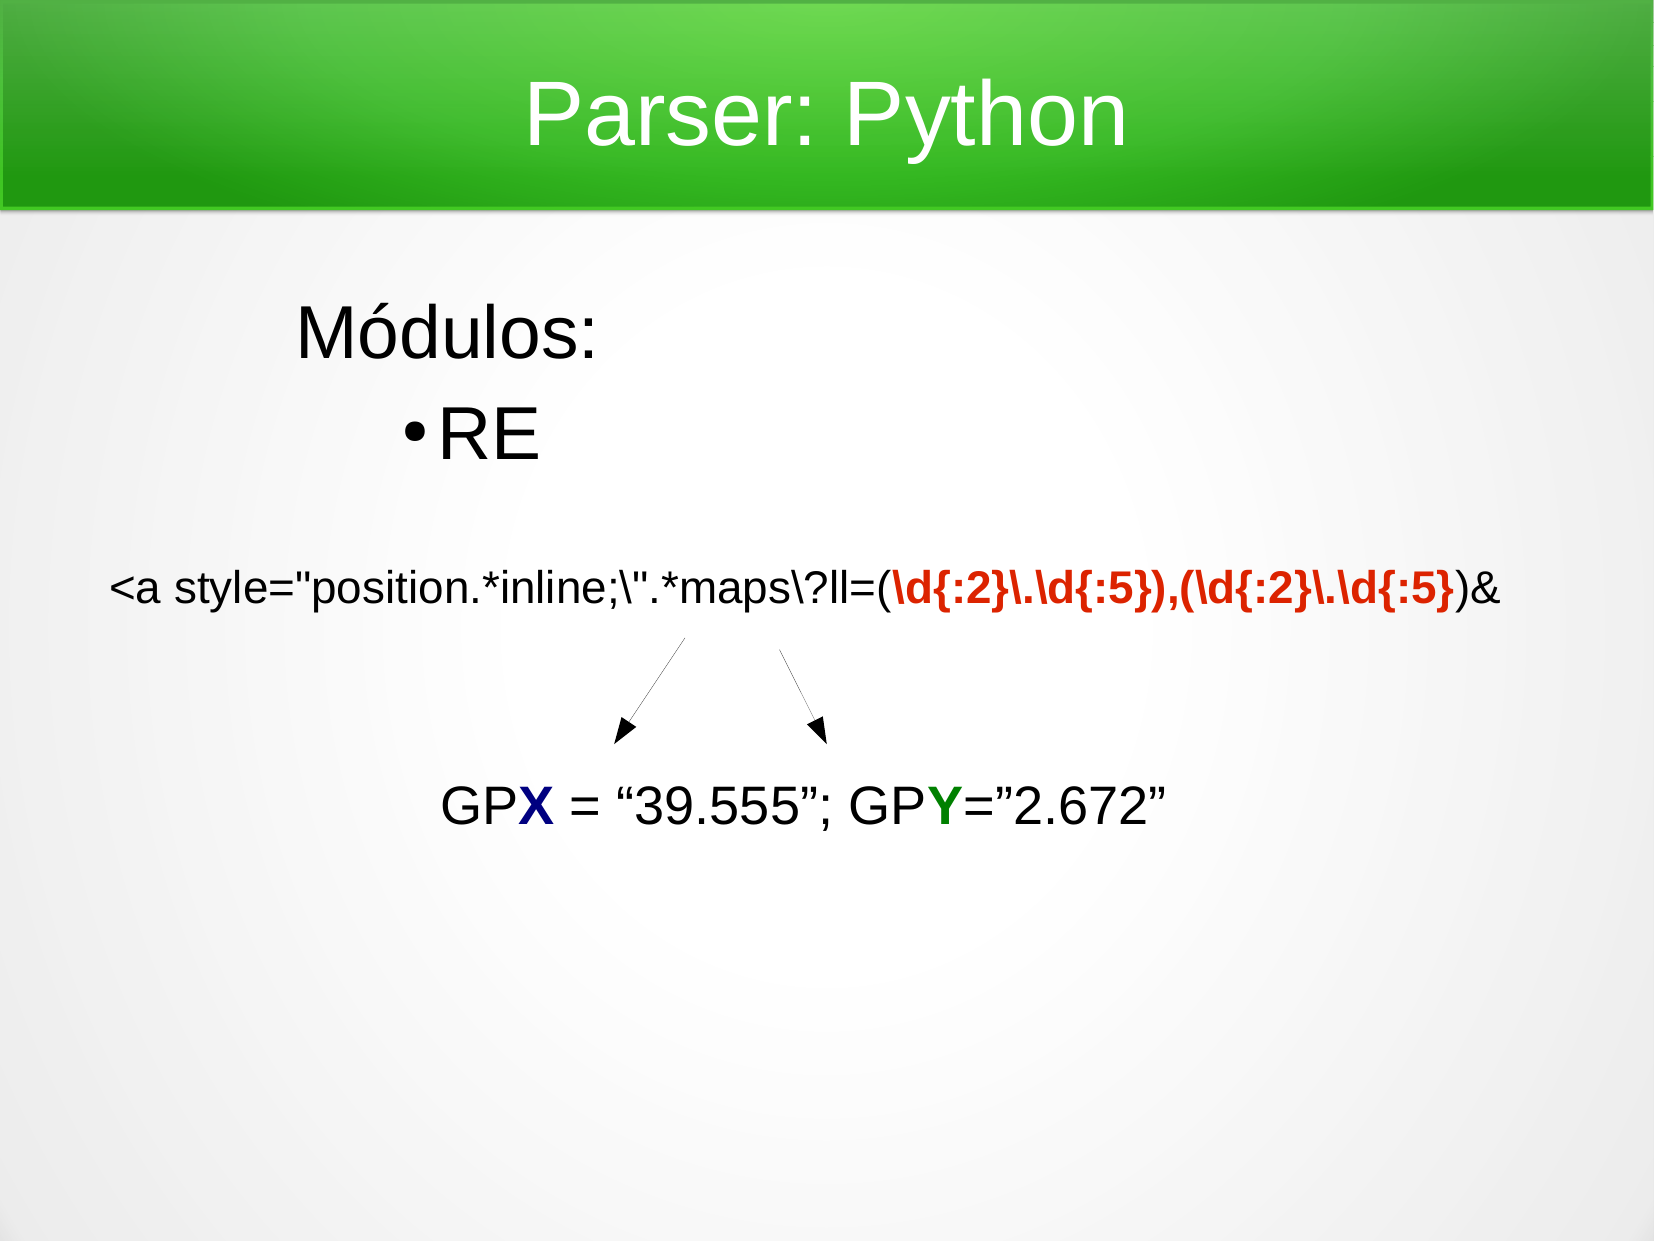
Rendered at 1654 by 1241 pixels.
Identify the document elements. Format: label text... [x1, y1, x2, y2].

title Parser: Python [82, 49, 1571, 179]
list Módulos: RE [82, 290, 1538, 508]
text_box <a style="position.*inline;\".*maps\?ll=(\d{:2}\.\d{:5}),(\d{:2}\.\d{:5})& [94, 554, 1560, 621]
text_box GPX = “39.555”; GPY=”2.672” [425, 767, 1217, 844]
